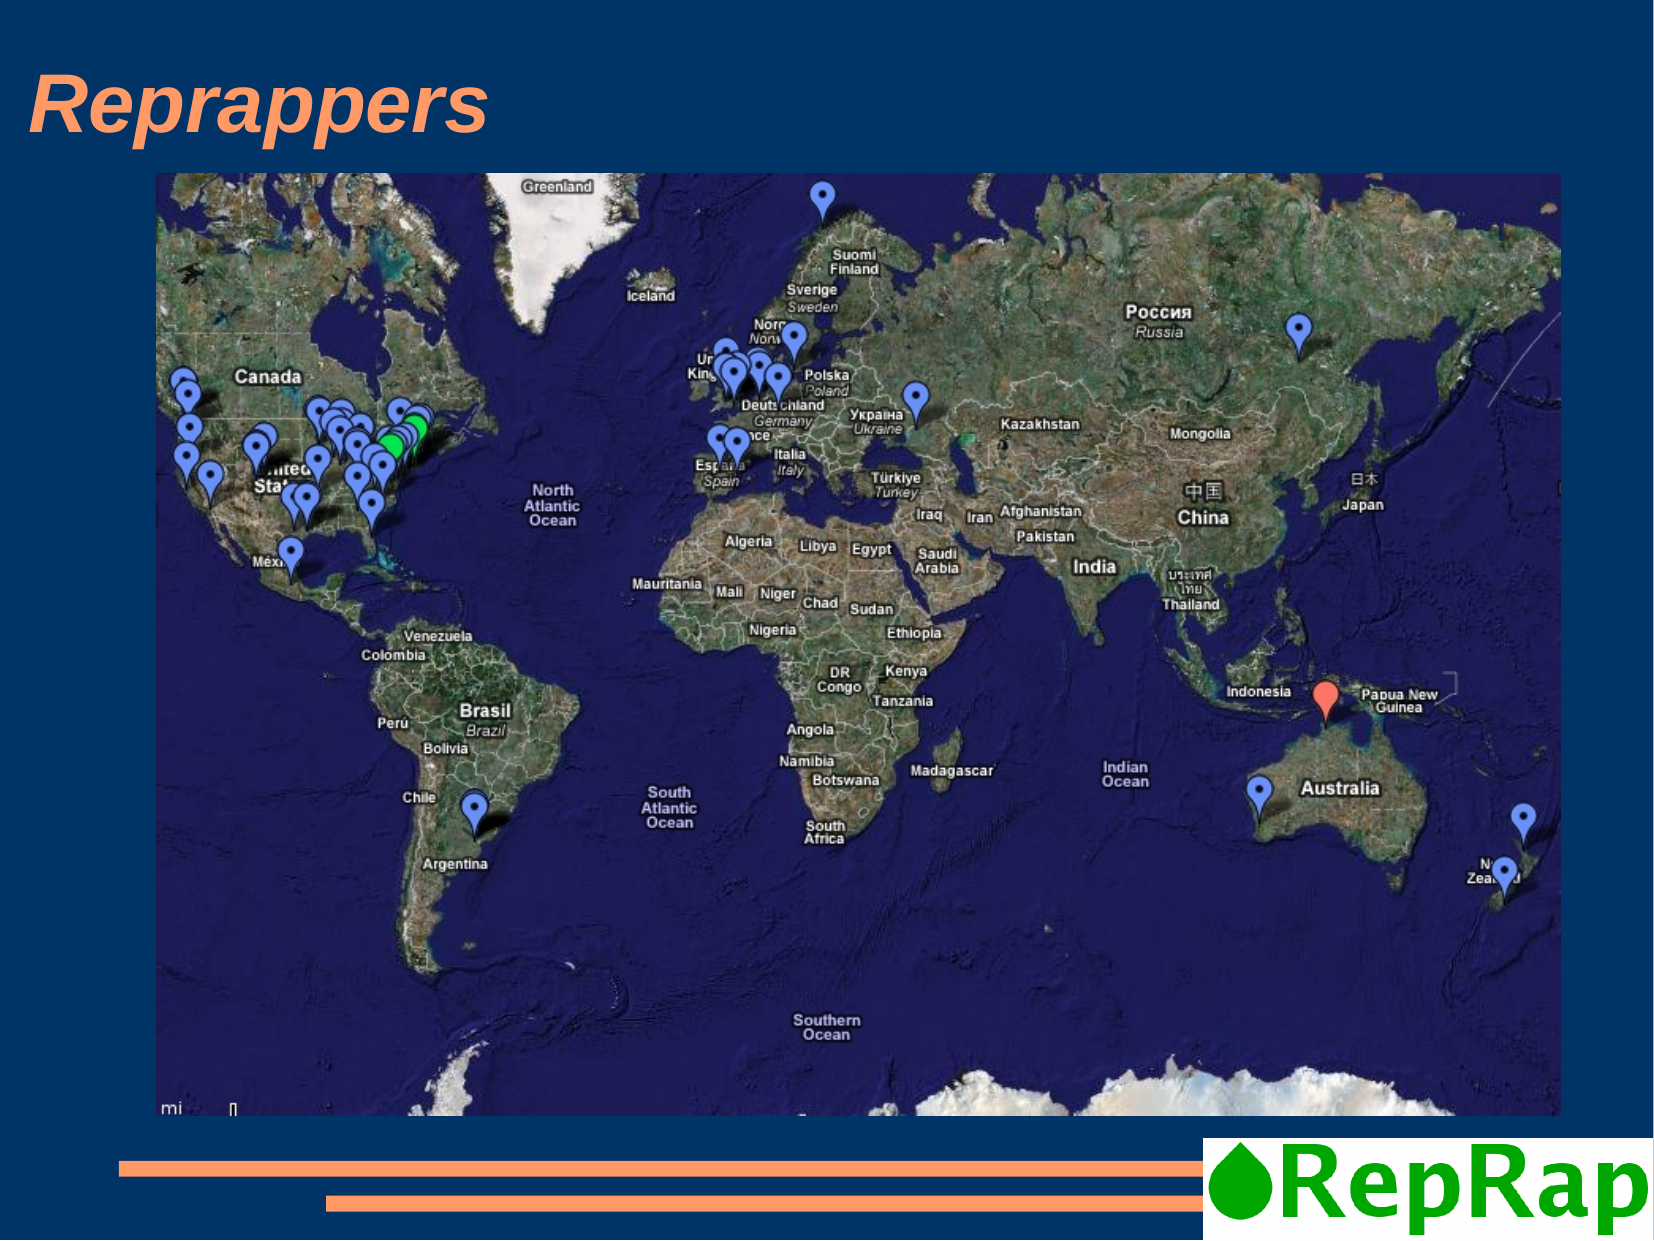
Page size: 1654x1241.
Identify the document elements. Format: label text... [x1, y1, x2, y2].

title Reprappers [28, 0, 1523, 208]
picture [1203, 1138, 1654, 1241]
picture [156, 173, 1561, 1116]
